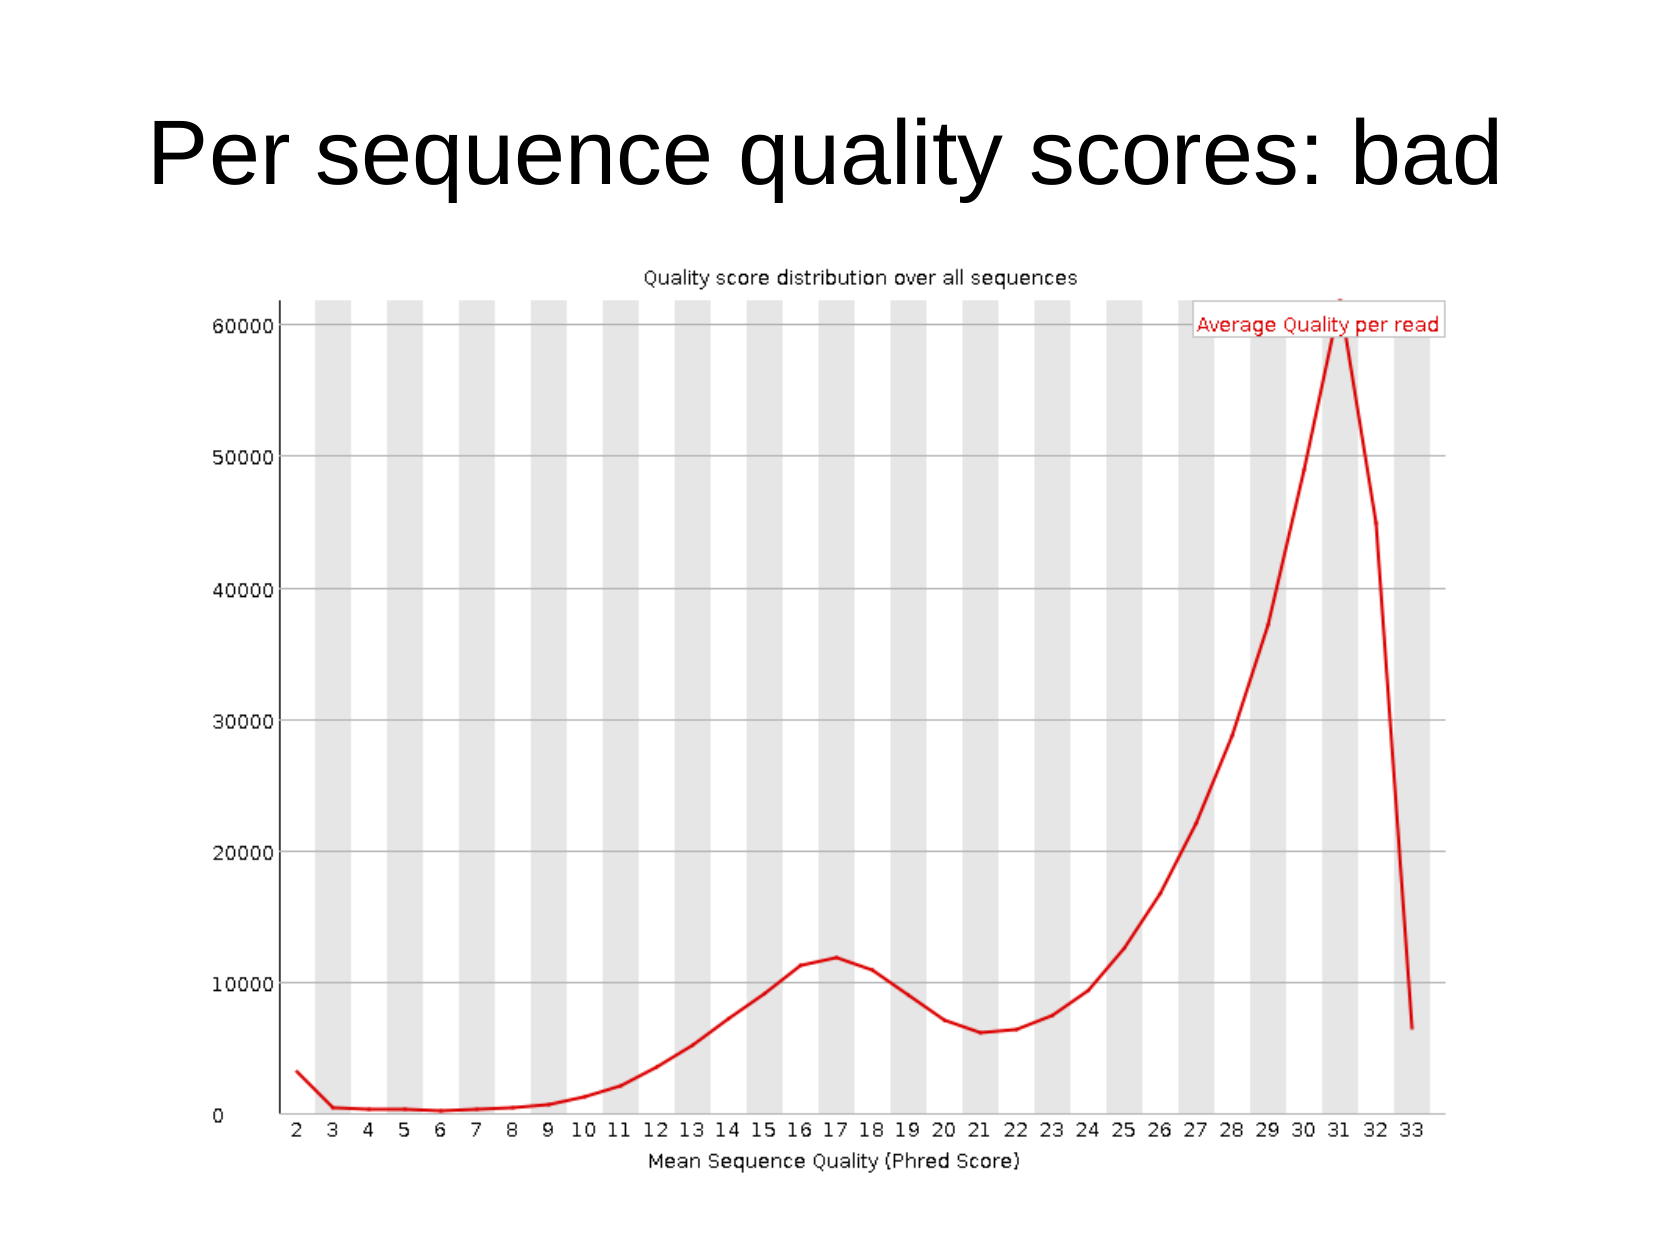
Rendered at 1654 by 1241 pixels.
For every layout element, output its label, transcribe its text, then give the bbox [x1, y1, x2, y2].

picture [209, 238, 1460, 1176]
title Per sequence quality scores: bad [82, 49, 1571, 257]
